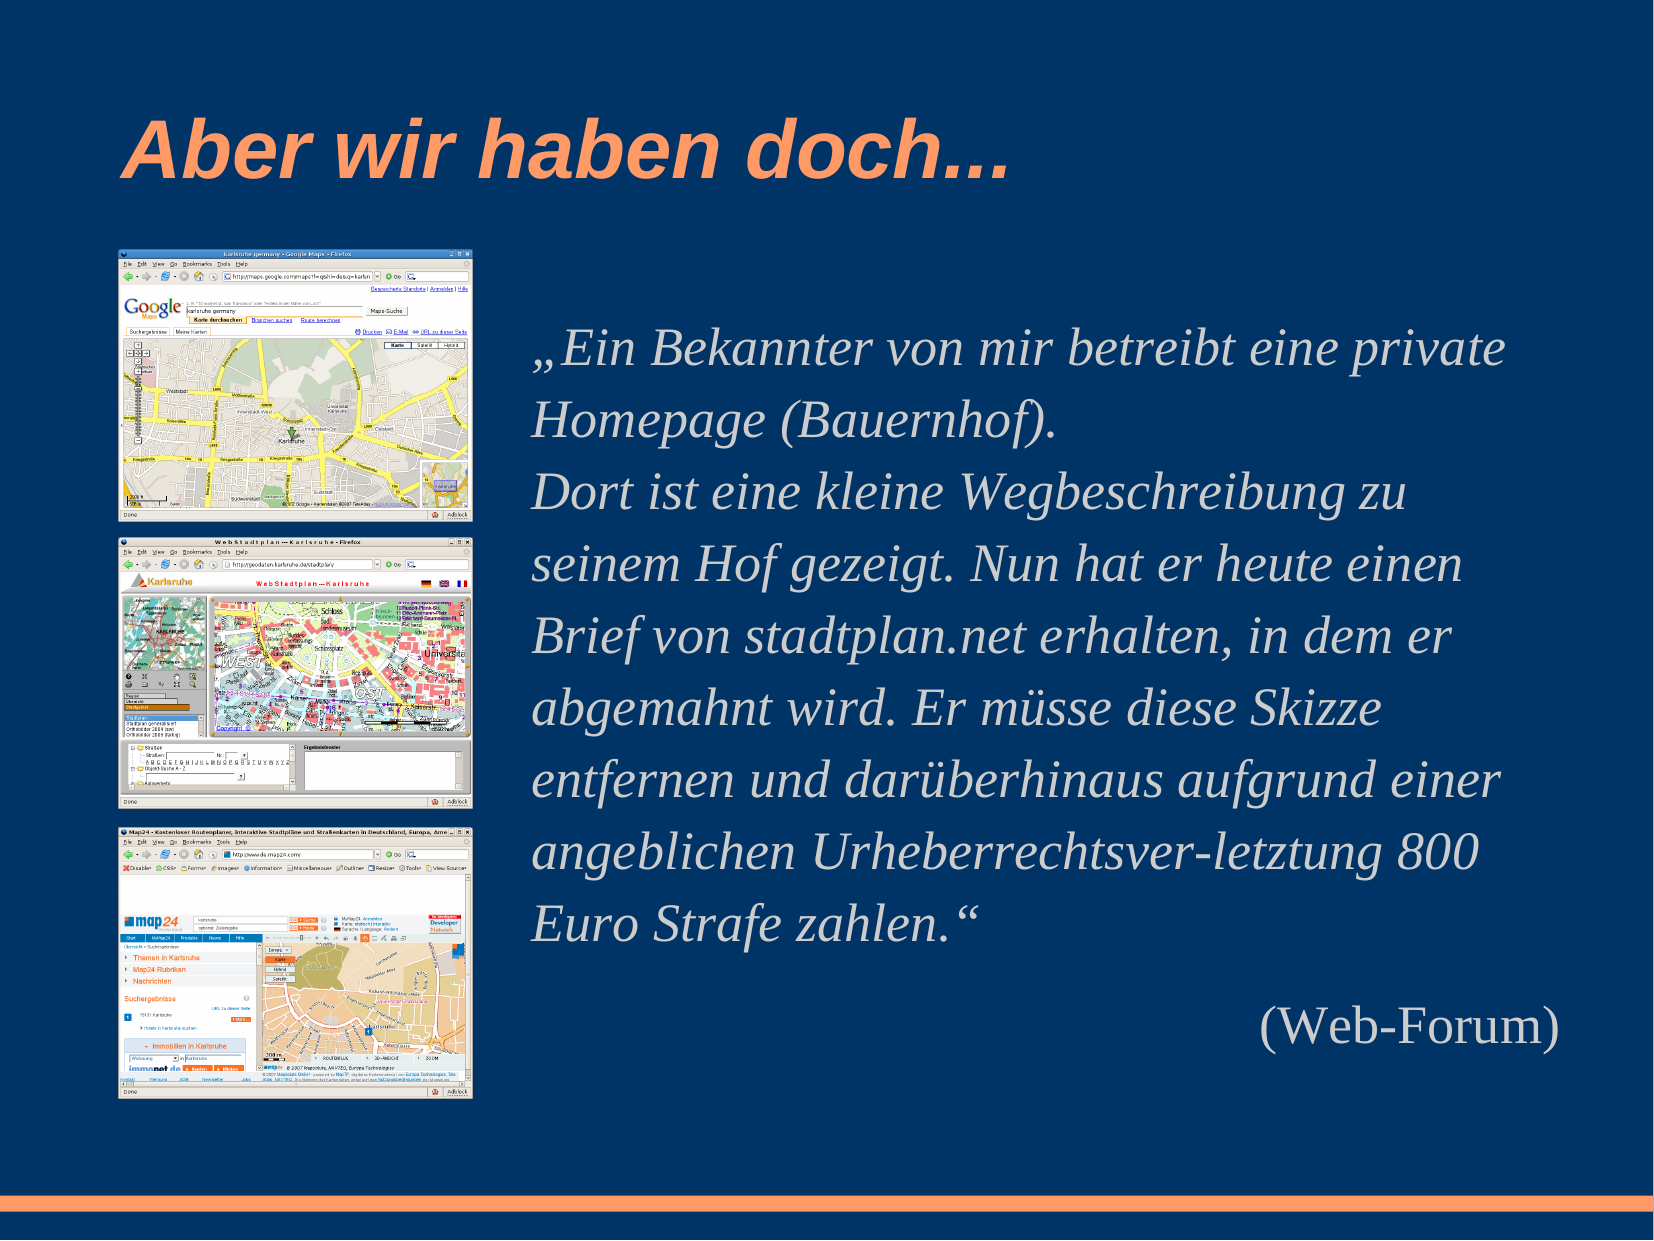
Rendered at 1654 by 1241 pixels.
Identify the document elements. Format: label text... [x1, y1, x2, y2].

picture [118, 827, 473, 1099]
picture [118, 537, 473, 810]
subtitle „Ein Bekannter von mir betreibt eine private Homepage (Bauernhof). Dort ist eine kleine Wegbeschreibung zu seinem Hof gezeigt. Nun hat er heute einen Brief von stadtplan.net erhalten, in dem er abgemahnt wird. Er müsse diese Skizze entfernen und darüberhinaus aufgrund einer angeblichen Urheberrechtsver-letztung 800 Euro Strafe zahlen.“ (Web-Forum) [531, 236, 1561, 1125]
title Aber wir haben doch... [121, 46, 1534, 254]
picture [118, 249, 473, 522]
